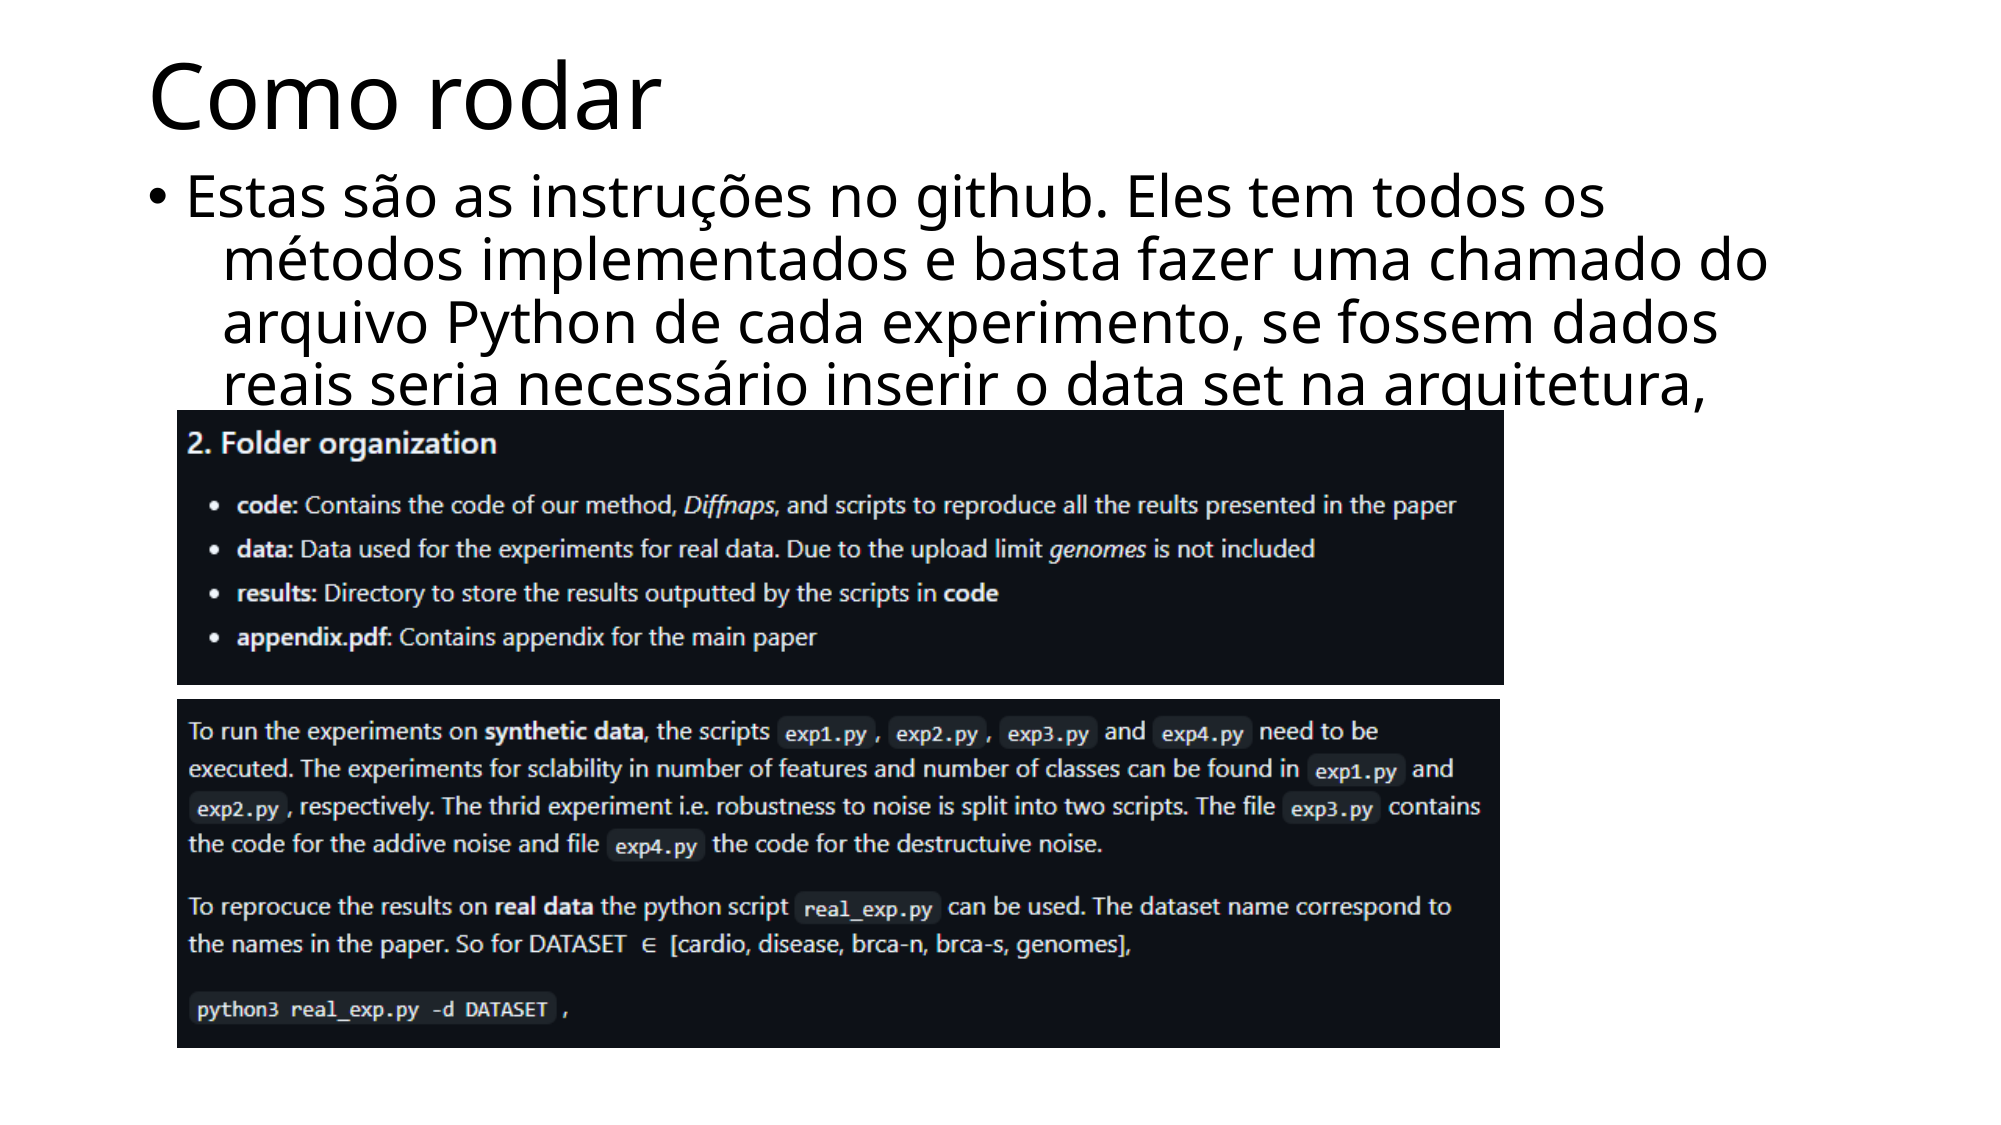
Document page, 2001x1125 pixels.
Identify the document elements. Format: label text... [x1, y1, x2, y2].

picture [177, 699, 1500, 1048]
text_box Como rodar [133, 0, 1858, 160]
picture [177, 410, 1504, 685]
text_box Estas são as instruções no github. Eles tem todos os métodos implementados e basta fazer uma chamado do arquivo Python de cada experimento, se fossem dados reais seria necessário inserir o data set na arquitetura, dentro da pasta DATA [133, 160, 1858, 873]
